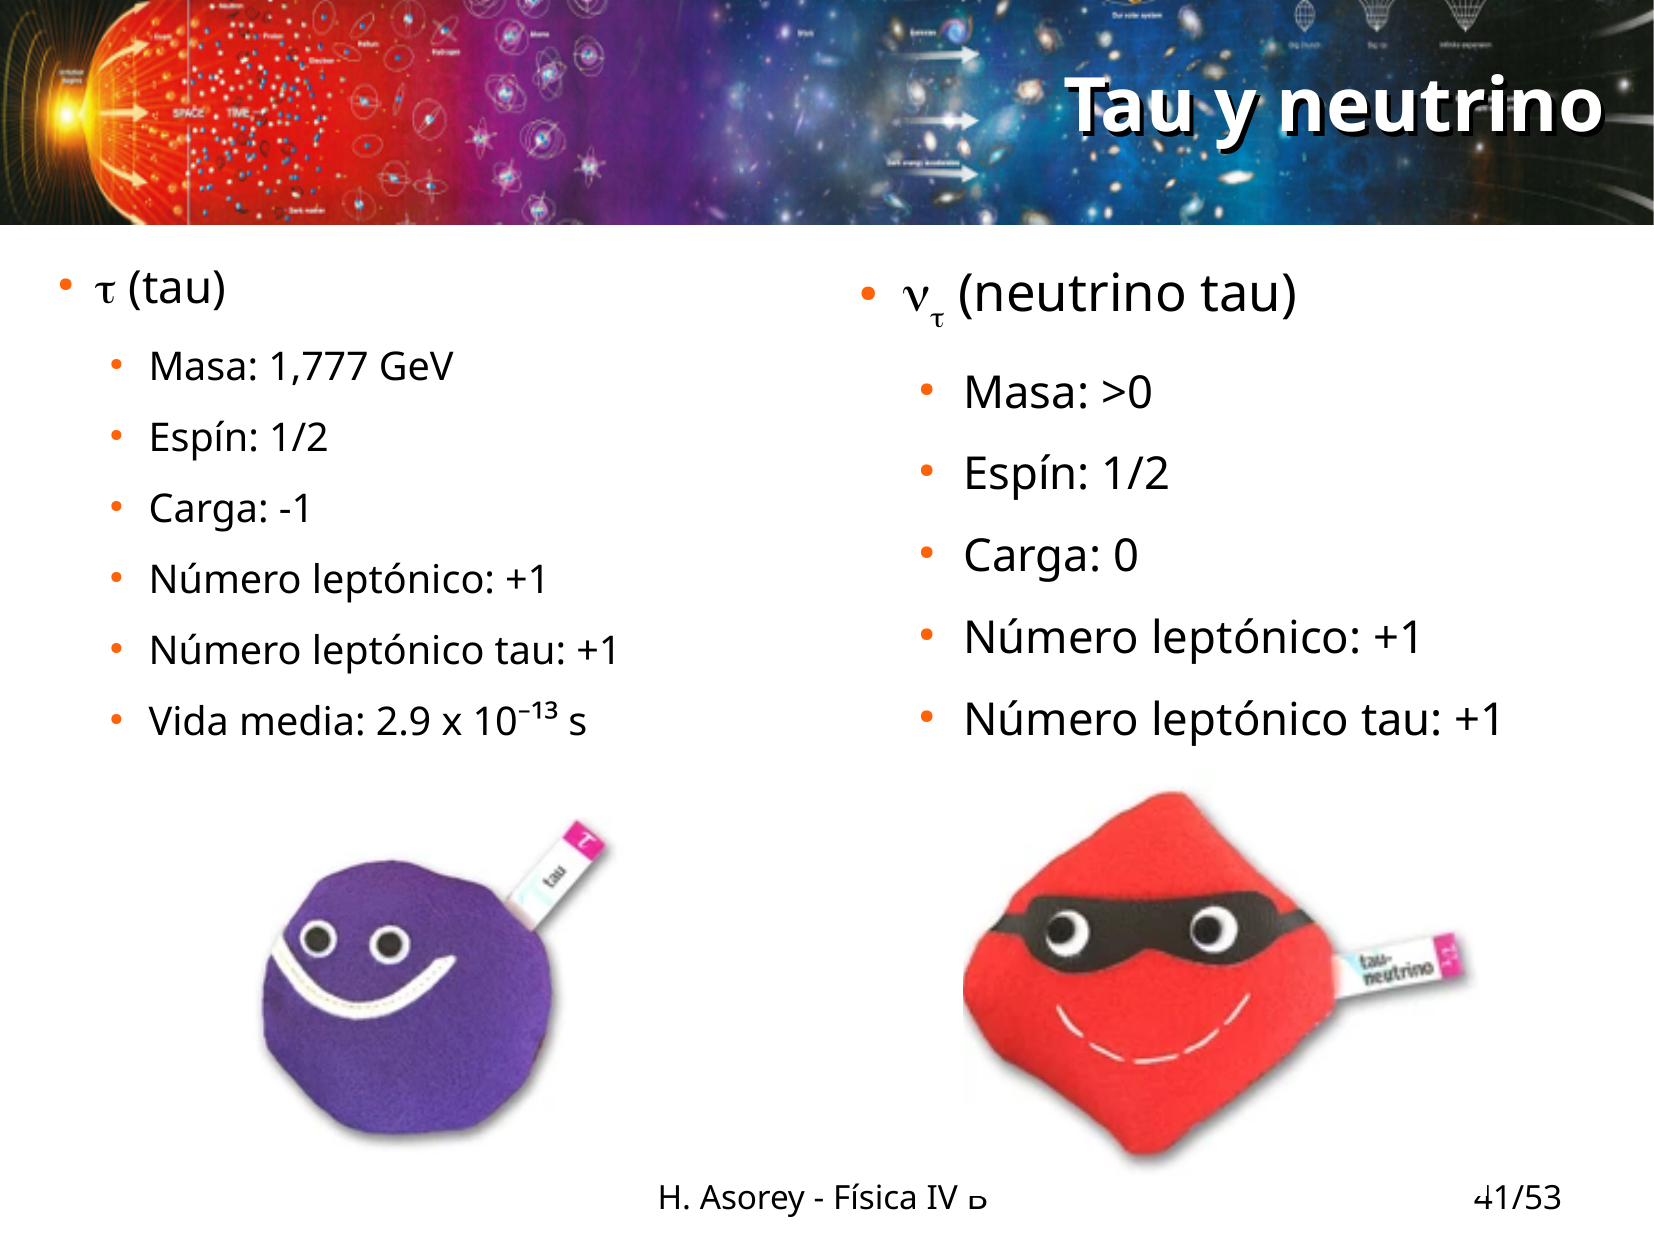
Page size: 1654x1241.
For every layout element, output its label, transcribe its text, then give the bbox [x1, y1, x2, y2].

list t (tau) Masa: 1,777 GeV Espín: 1/2 Carga: -1 Número leptónico: +1 Número leptónico tau: +1 Vida media: 2.9 x 10⁻¹³ s [45, 255, 807, 751]
title Tau y neutrino [45, 15, 1606, 191]
picture [0, 0, 1654, 225]
picture [963, 766, 1487, 1196]
list nt (neutrino tau) Masa: >0 Espín: 1/2 Carga: 0 Número leptónico: +1 Número leptónico tau: +1 [844, 255, 1606, 751]
picture [210, 766, 641, 1196]
